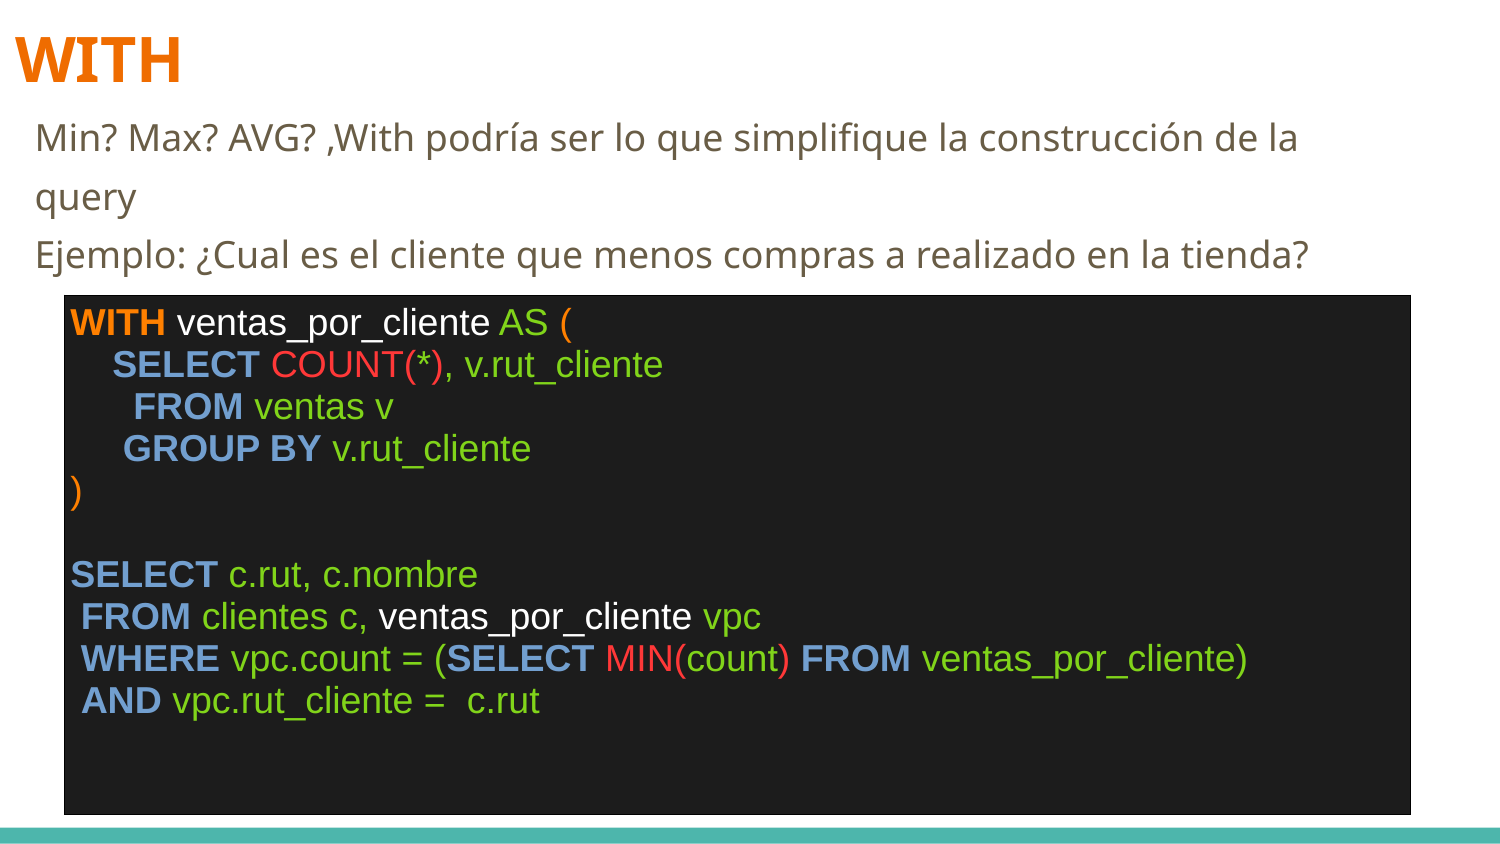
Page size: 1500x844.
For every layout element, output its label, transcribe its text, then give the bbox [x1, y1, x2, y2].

table_header WITH ventas_por_cliente AS ( SELECT COUNT(*), v.rut_cliente FROM ventas v GROUP BY v.rut_cliente ) SELECT c.rut, c.nombre FROM clientes c, ventas_por_cliente vpc WHERE vpc.count = (SELECT MIN(count) FROM ventas_por_cliente) AND vpc.rut_cliente = c.rut [65, 308, 1410, 814]
list Min? Max? AVG? ,With podría ser lo que simplifique la construcción de la query Ejemplo: ¿Cual es el cliente que menos compras a realizado en la tienda? [19, 88, 1418, 308]
title WITH [0, 0, 1398, 116]
